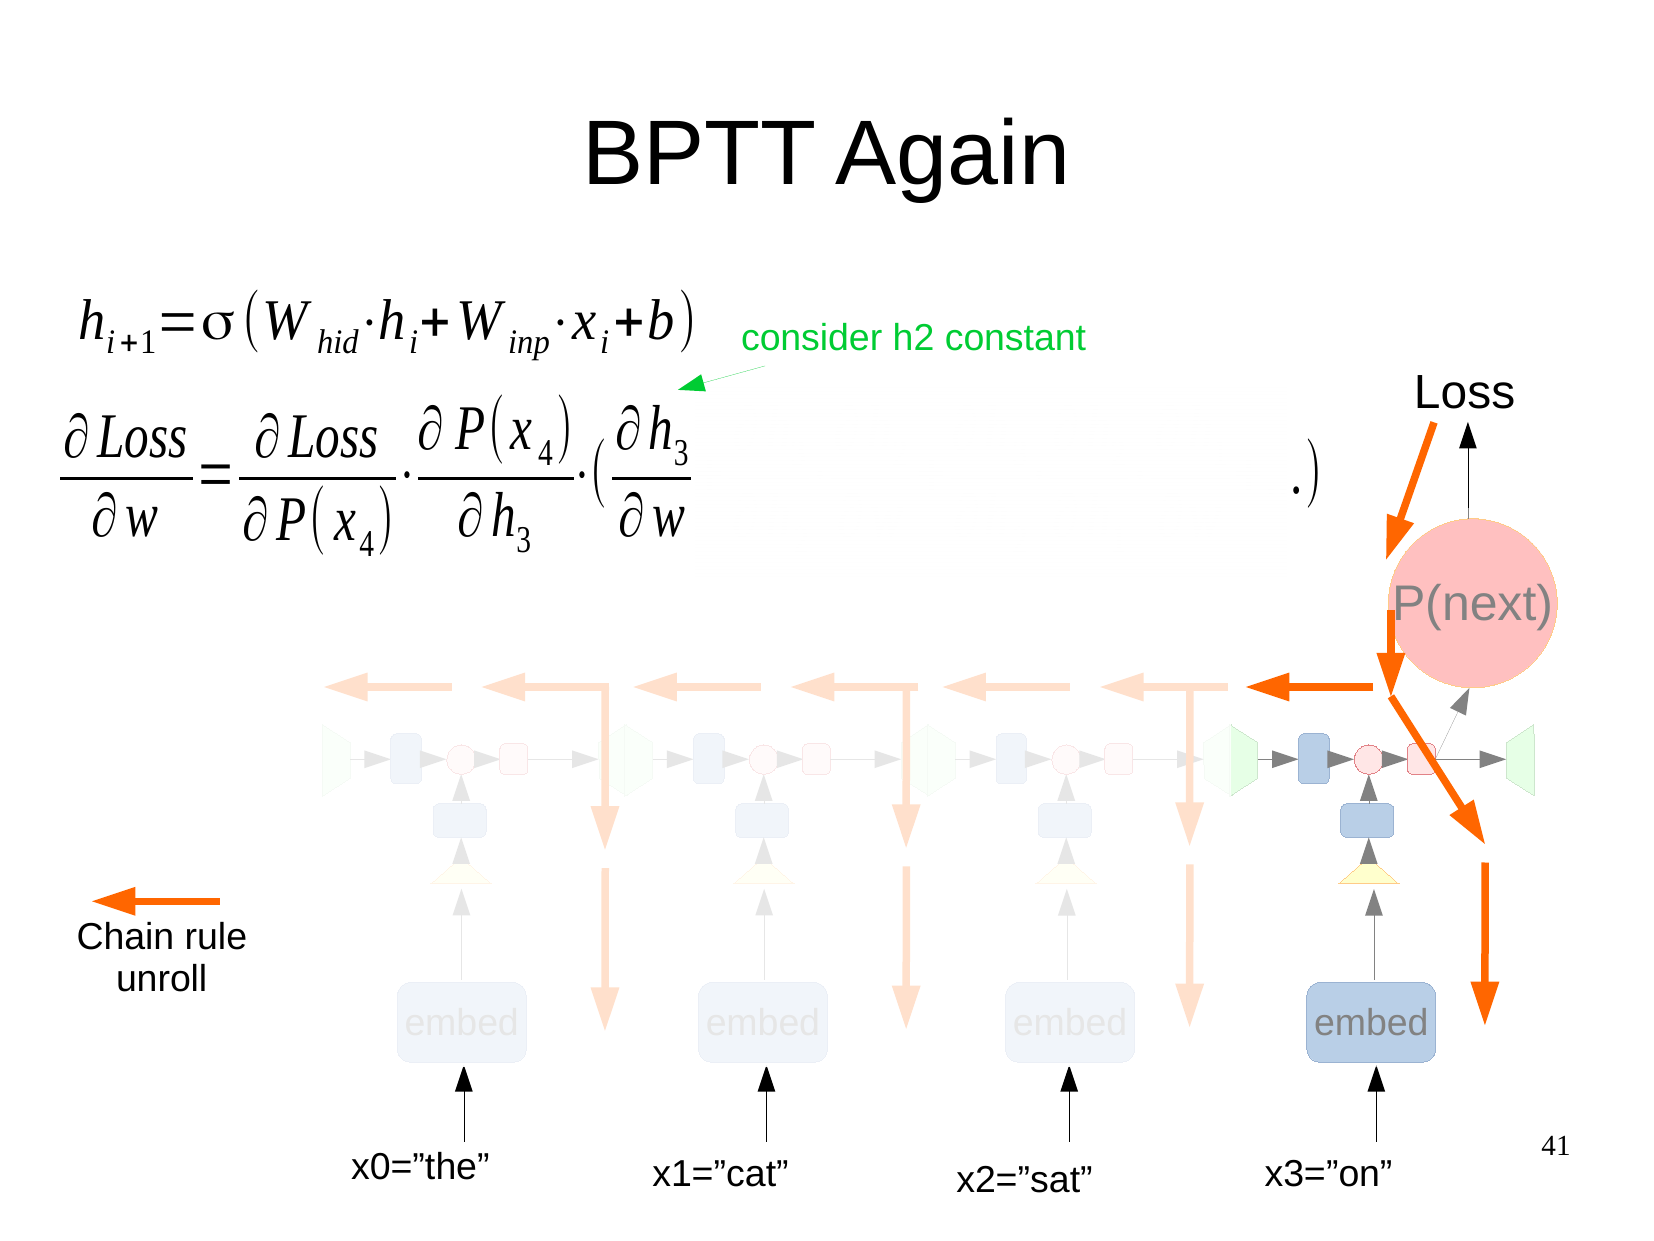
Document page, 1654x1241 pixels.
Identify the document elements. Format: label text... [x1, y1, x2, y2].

text_box x3=”on” [1249, 1144, 1464, 1202]
text_box Chain rule unroll [61, 908, 262, 1007]
text_box x2=”sat” [941, 1150, 1168, 1208]
chart [65, 285, 711, 361]
text_box x1=”cat” [637, 1144, 847, 1202]
text_box consider h2 constant [726, 309, 1102, 366]
chart [1287, 389, 1334, 564]
text_box Loss [1399, 357, 1531, 447]
picture [160, 384, 1592, 1068]
text_box x0=”the” [336, 1138, 546, 1196]
title BPTT Again [82, 49, 1571, 257]
chart [45, 389, 695, 564]
